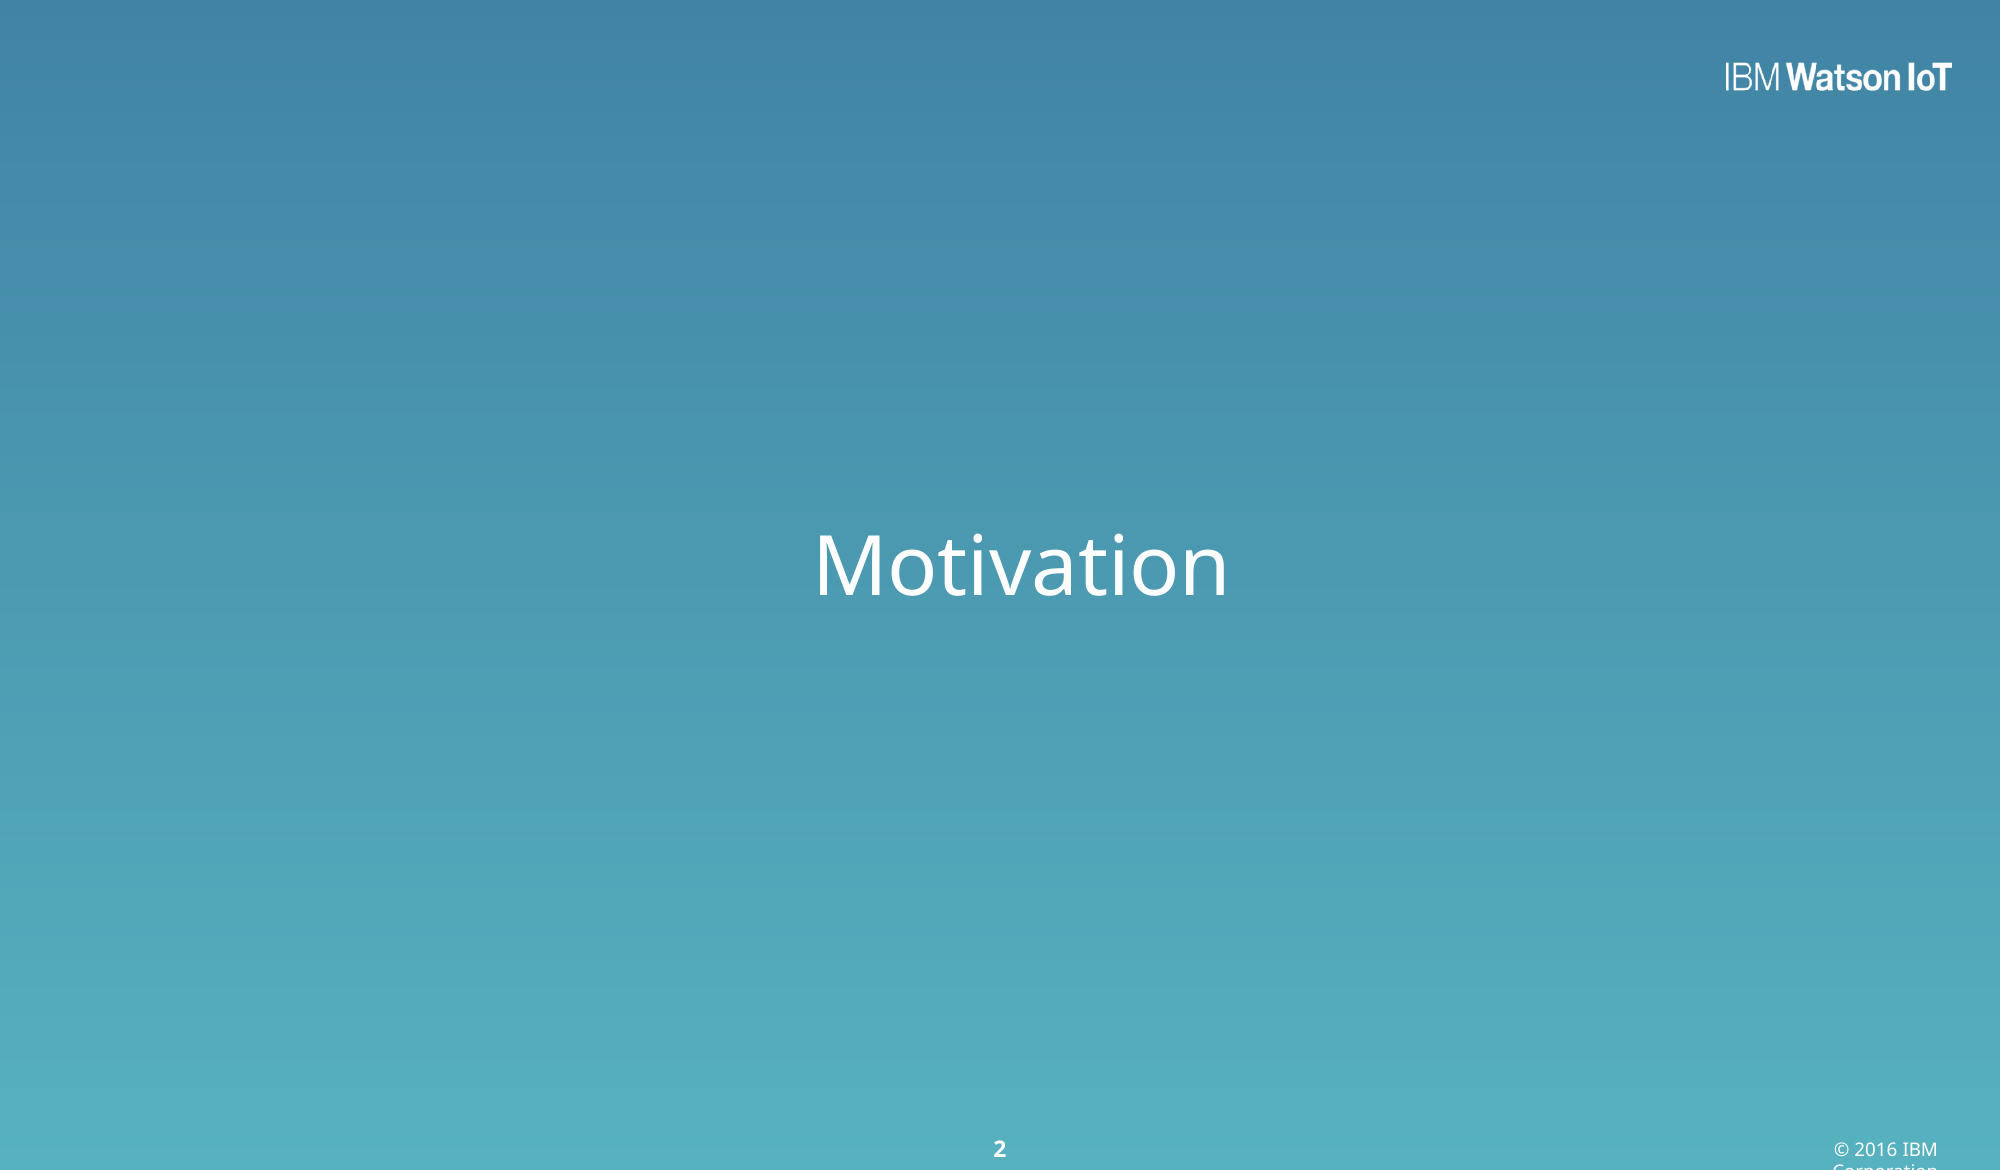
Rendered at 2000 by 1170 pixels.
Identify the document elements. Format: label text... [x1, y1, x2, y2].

title Motivation [272, 391, 1772, 734]
picture [1726, 62, 1952, 91]
